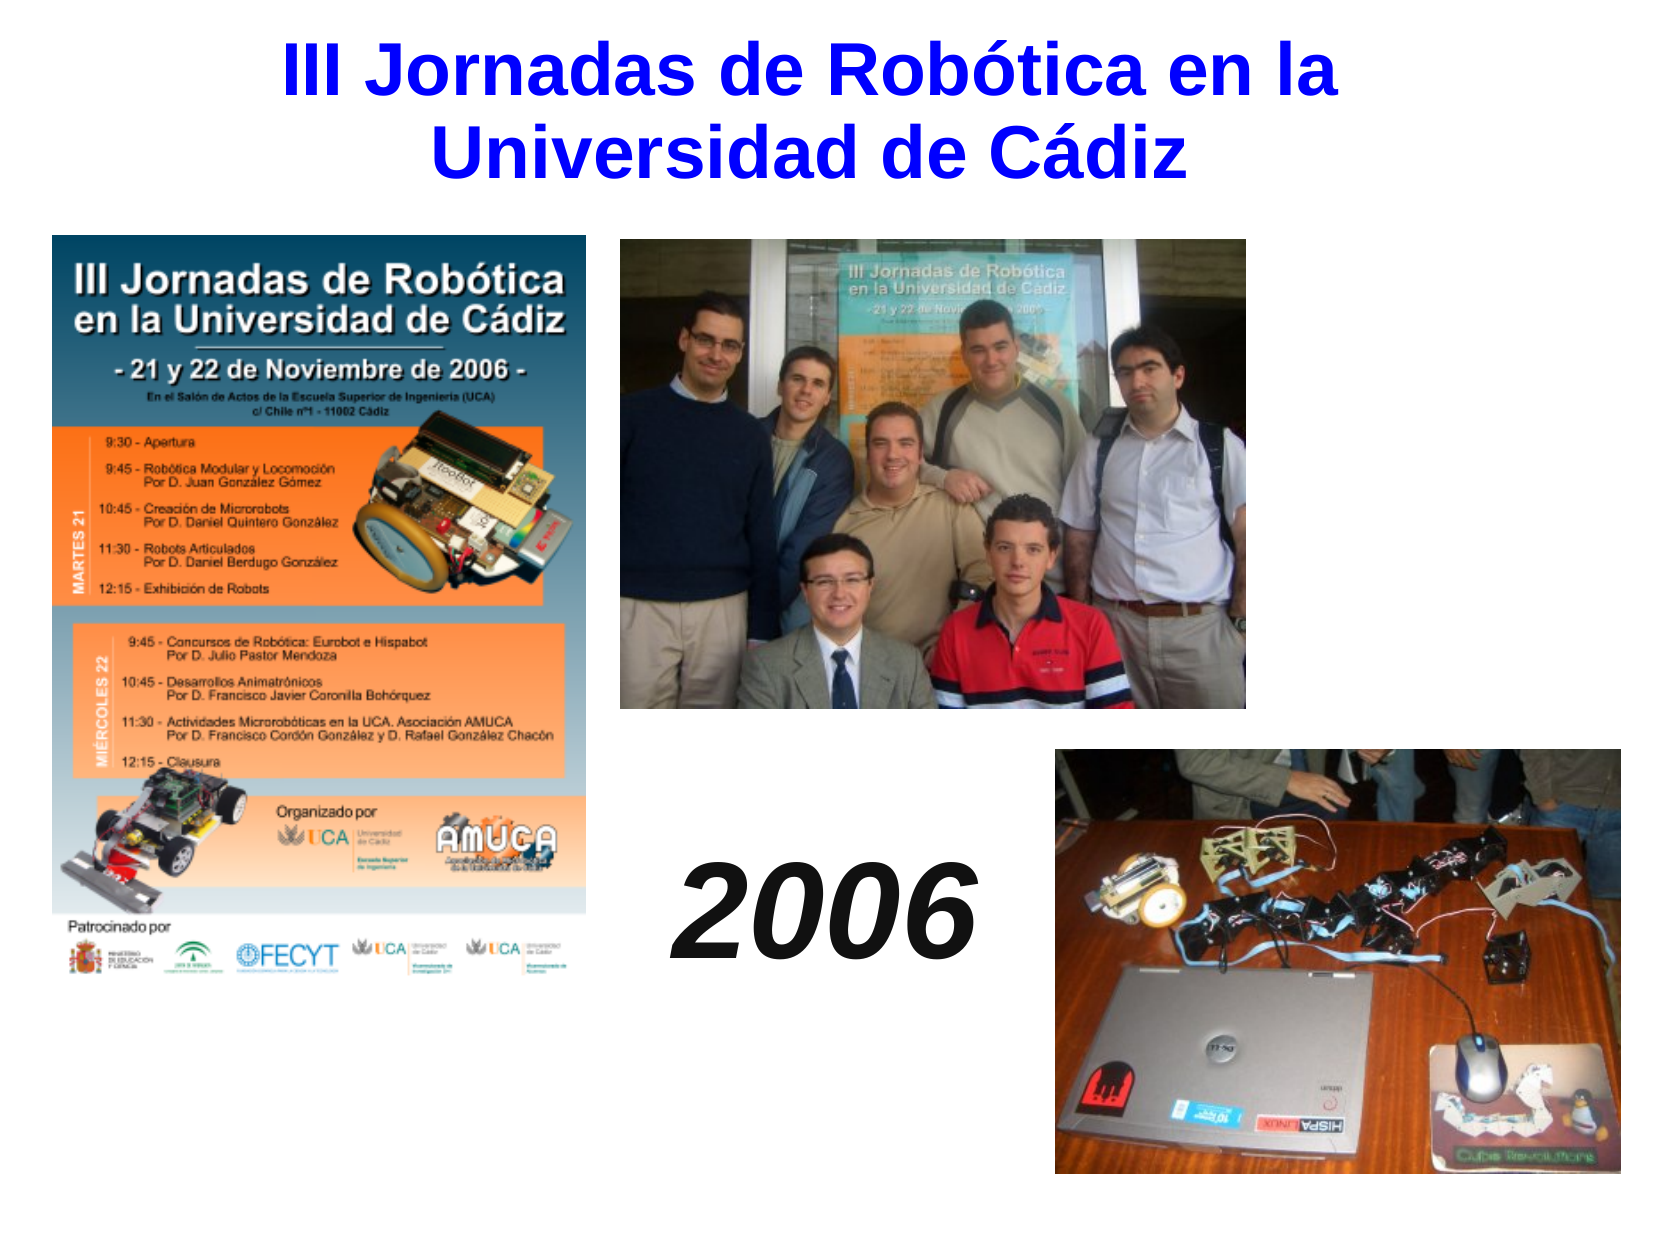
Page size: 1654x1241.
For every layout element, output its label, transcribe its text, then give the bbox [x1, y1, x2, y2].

picture [52, 261, 586, 991]
picture [620, 239, 1246, 709]
title III Jornadas de Robótica en la Universidad de Cádiz [150, 26, 1471, 196]
picture [1055, 749, 1621, 1174]
text_box 2006 [645, 830, 1006, 991]
